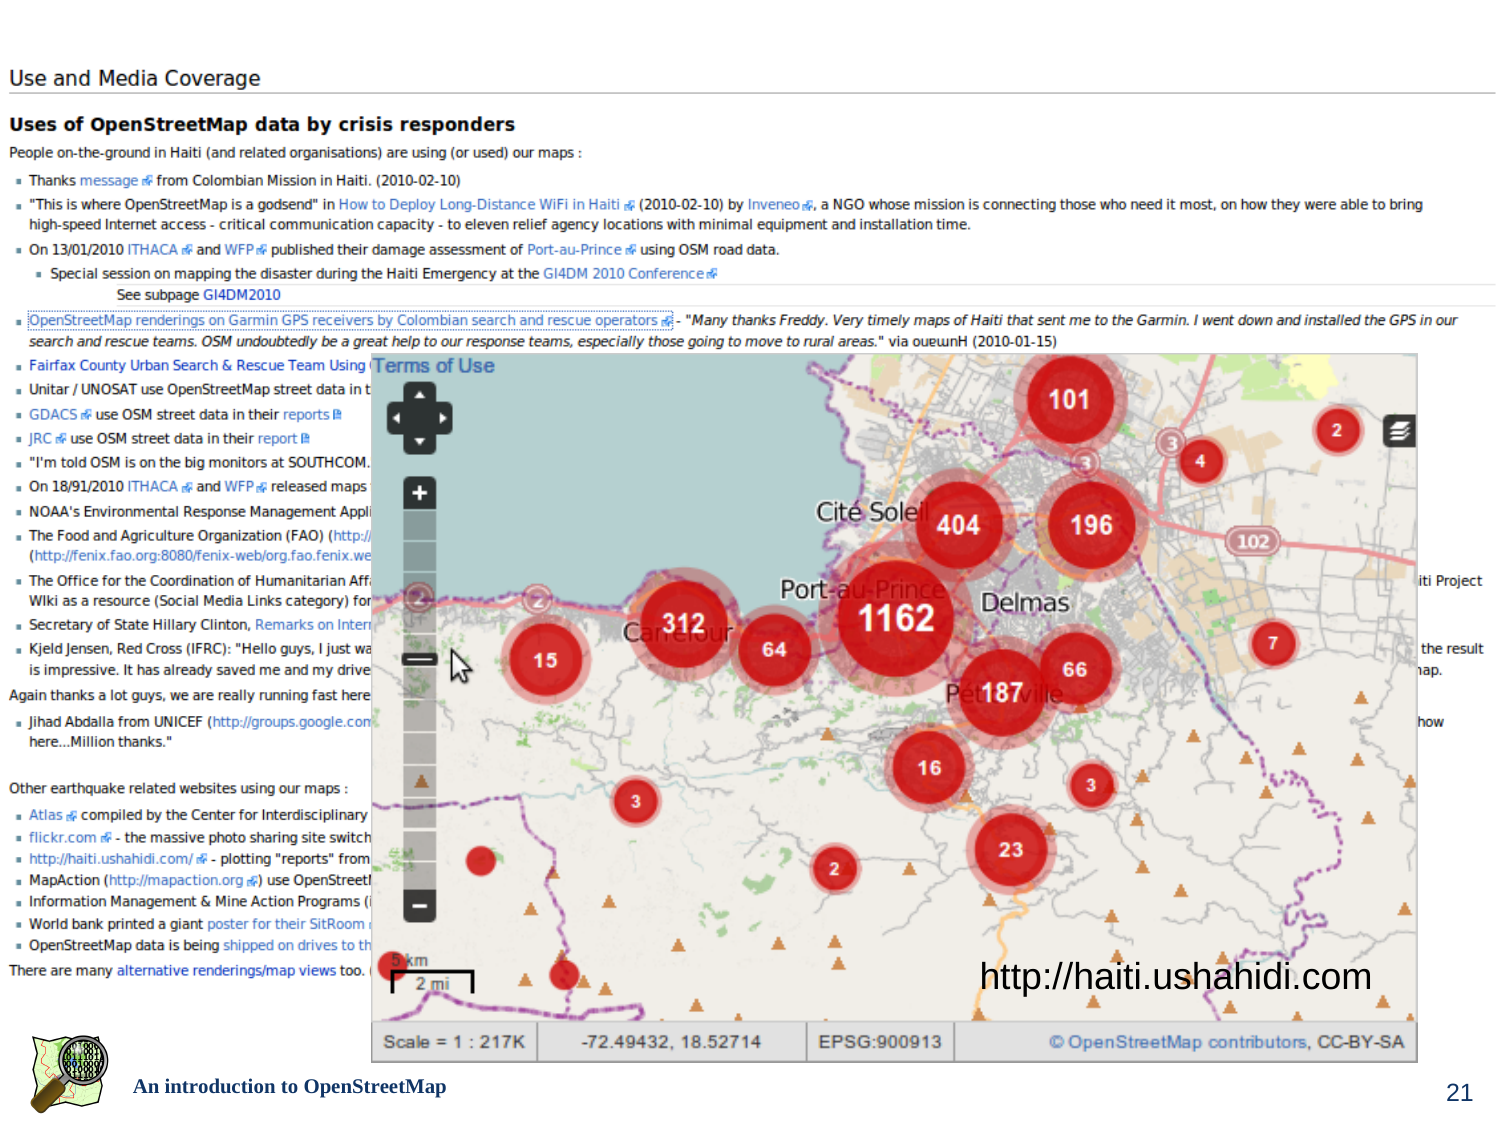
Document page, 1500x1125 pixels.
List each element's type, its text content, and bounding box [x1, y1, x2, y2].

picture [0, 58, 1500, 1063]
text_box http://haiti.ushahidi.com [964, 944, 1388, 1035]
picture [29, 1033, 110, 1114]
